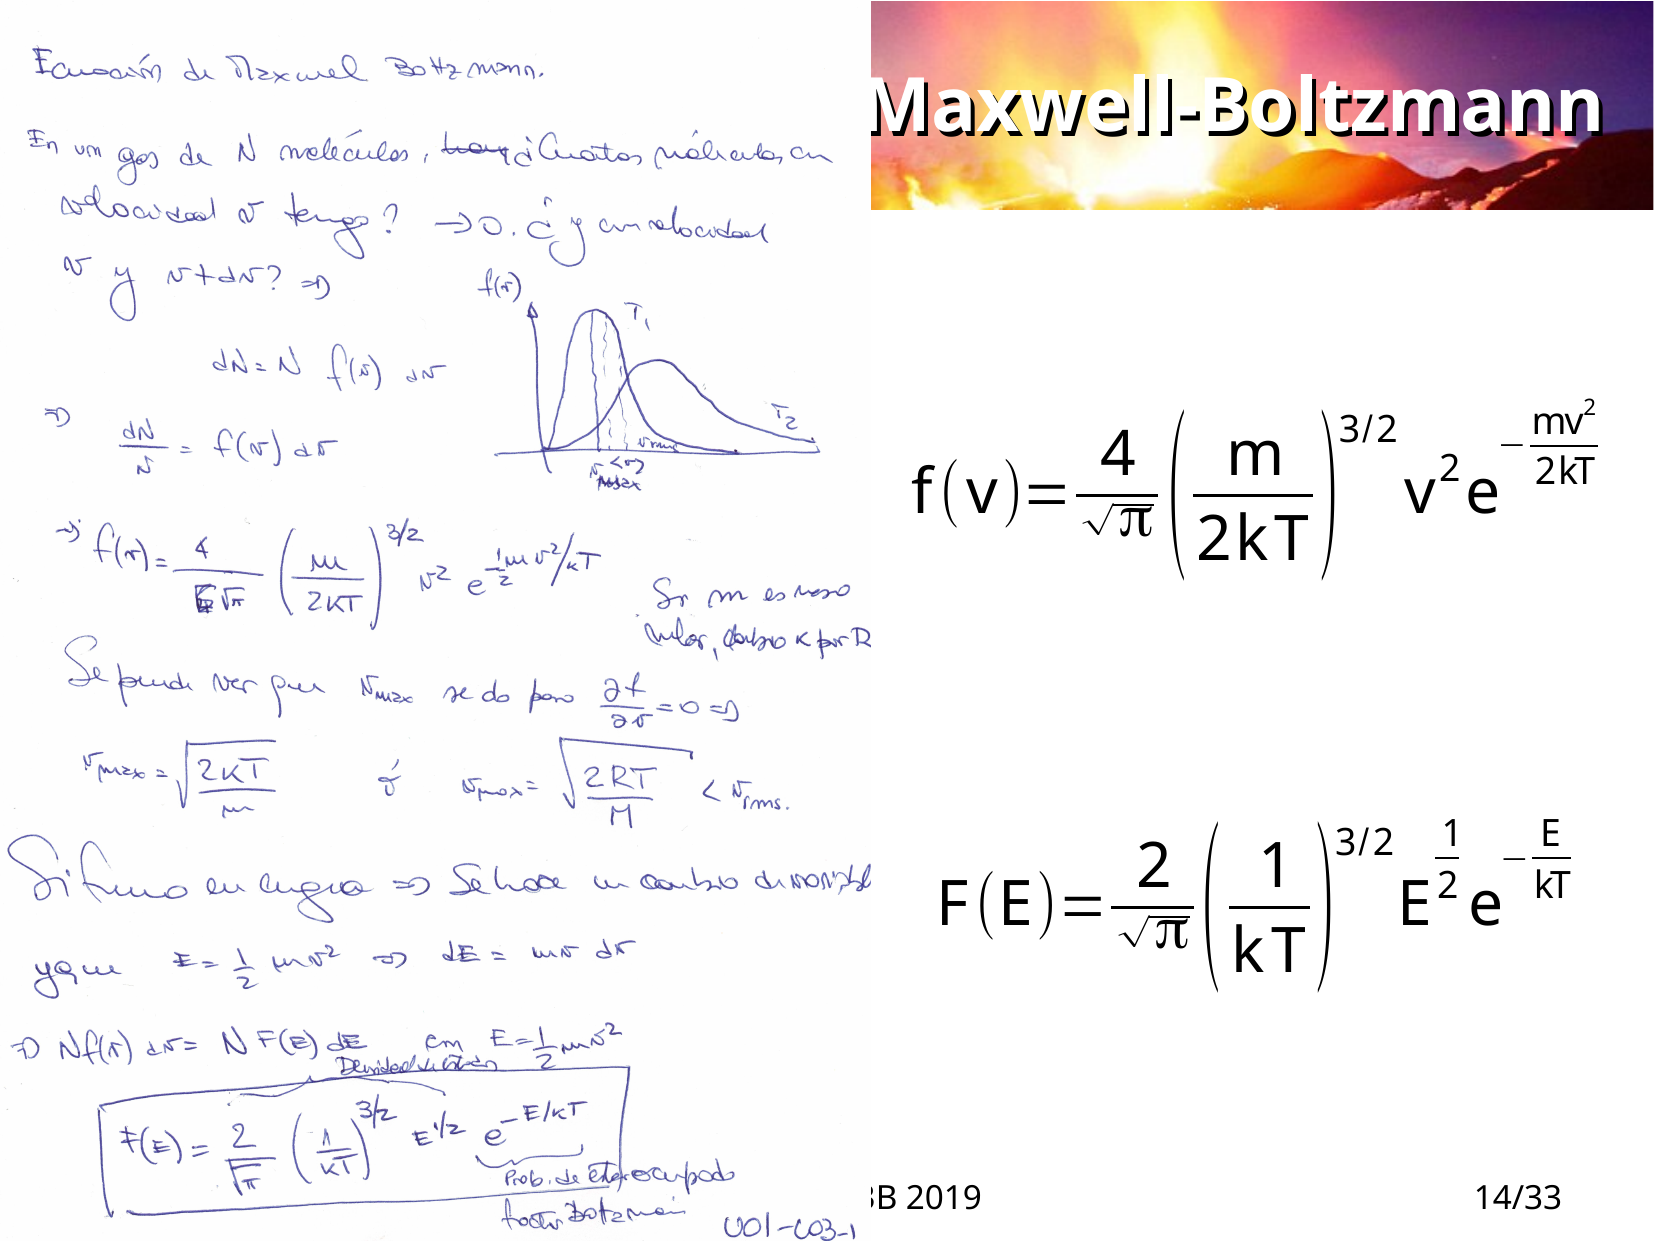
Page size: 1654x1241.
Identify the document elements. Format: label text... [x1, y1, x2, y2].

picture [0, 0, 1654, 1241]
title Maxwell-Boltzmann [871, 15, 1606, 191]
chart [903, 393, 1606, 586]
chart [930, 810, 1579, 998]
